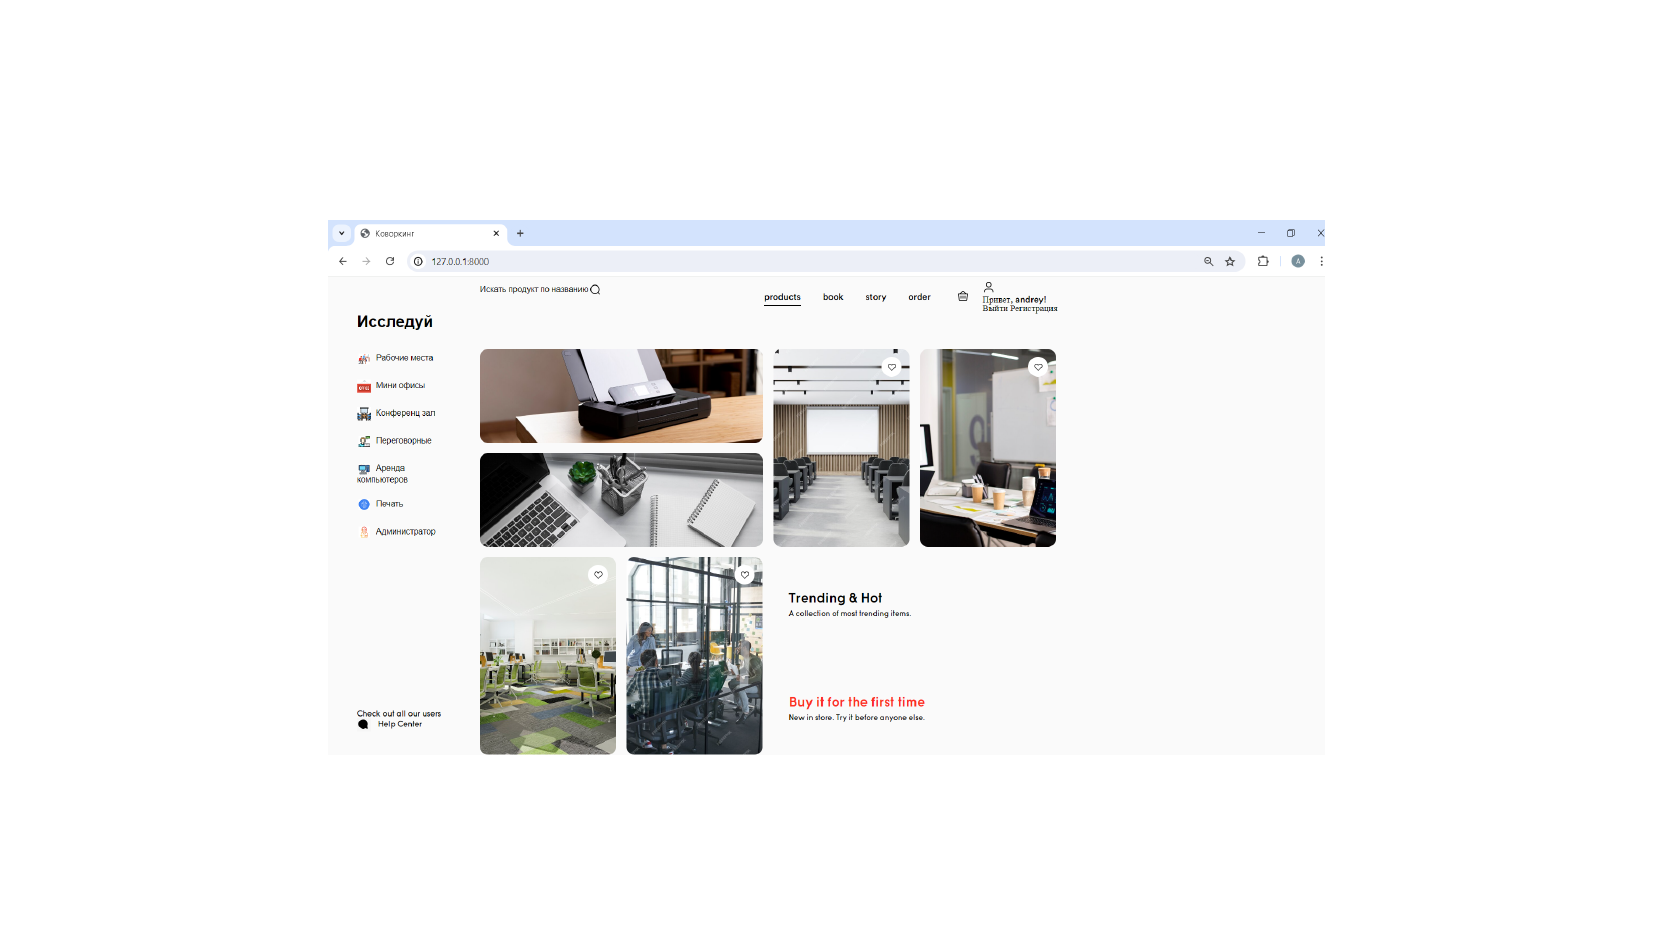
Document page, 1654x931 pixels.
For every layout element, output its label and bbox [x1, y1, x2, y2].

picture [328, 220, 1325, 755]
